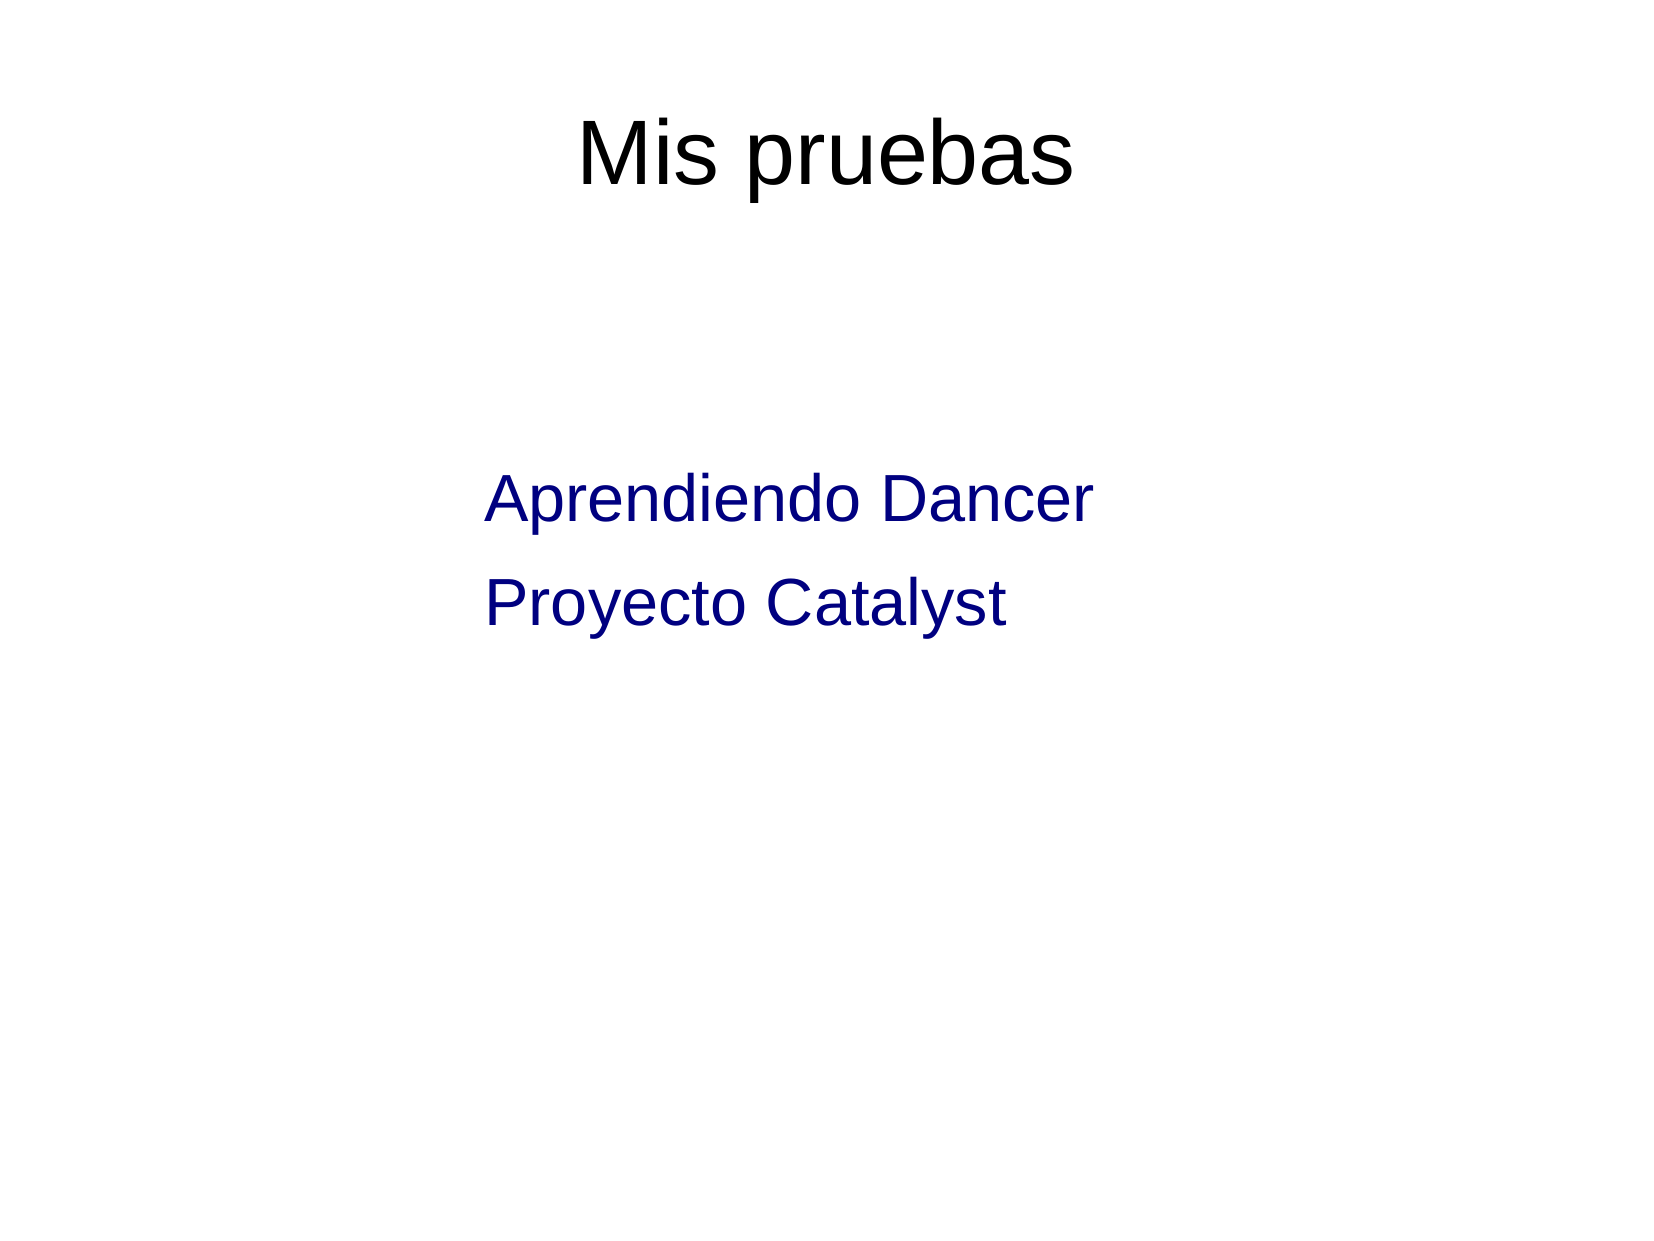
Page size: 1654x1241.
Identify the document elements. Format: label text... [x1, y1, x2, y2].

title Mis pruebas [82, 49, 1571, 257]
list Aprendiendo Dancer Proyecto Catalyst [413, 460, 1654, 1180]
